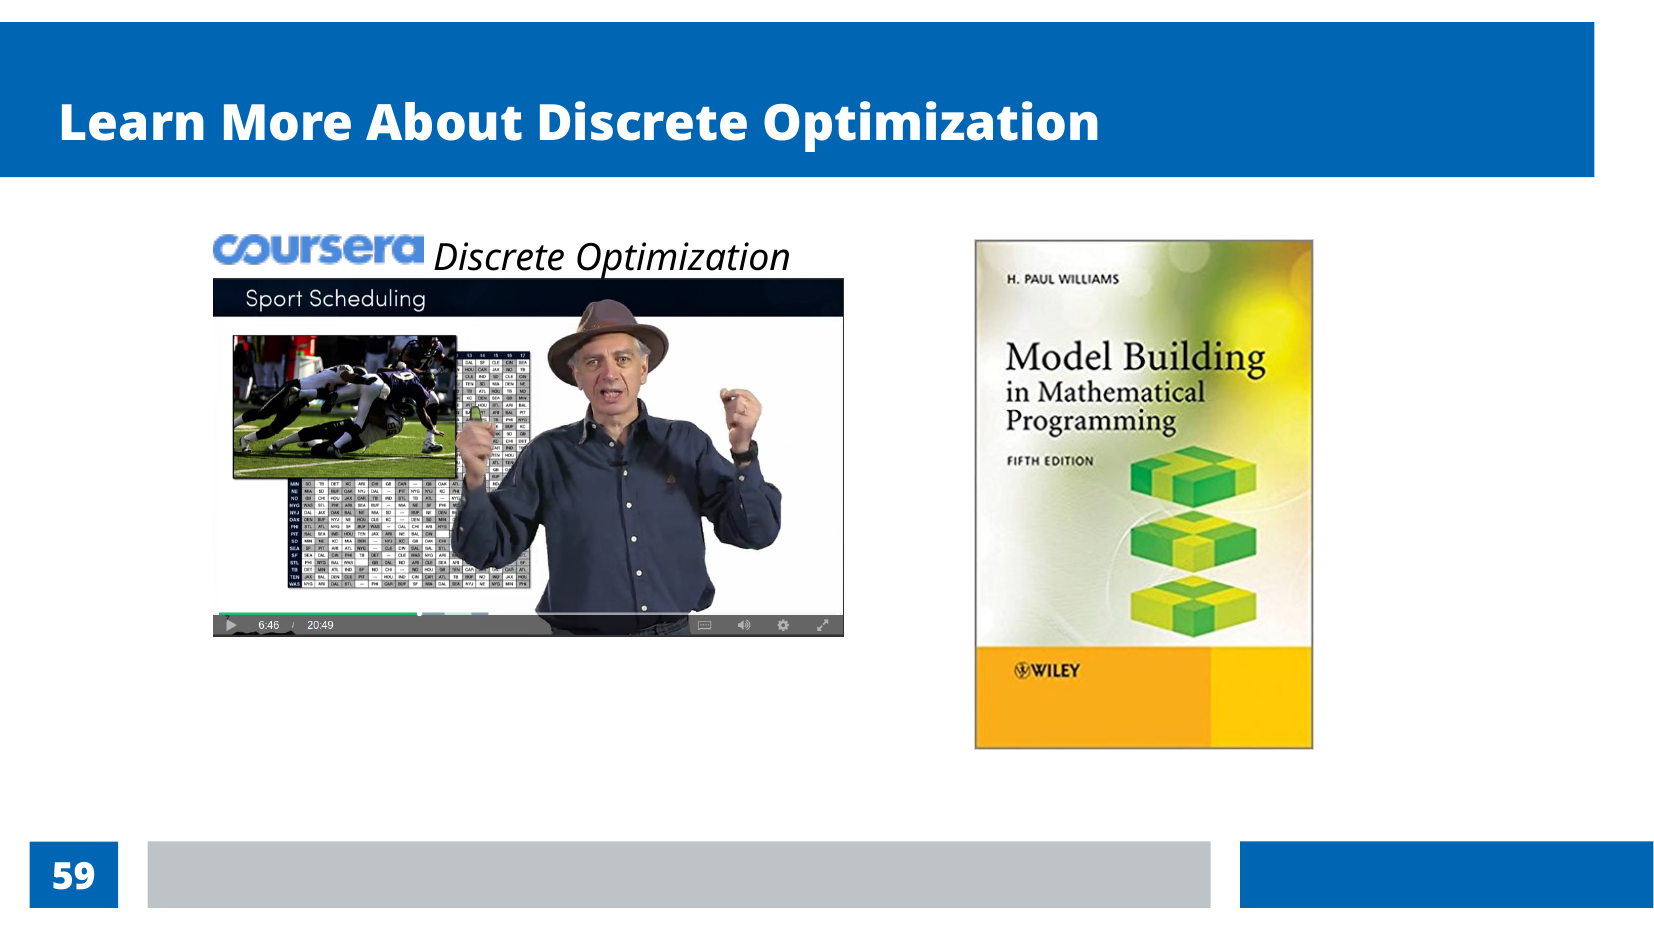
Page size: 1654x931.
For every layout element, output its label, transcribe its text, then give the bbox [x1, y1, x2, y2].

title Learn More About Discrete Optimization [59, 44, 1595, 156]
picture [213, 278, 844, 637]
picture [213, 233, 424, 267]
text_box Discrete Optimization [389, 222, 863, 286]
picture [974, 239, 1314, 750]
